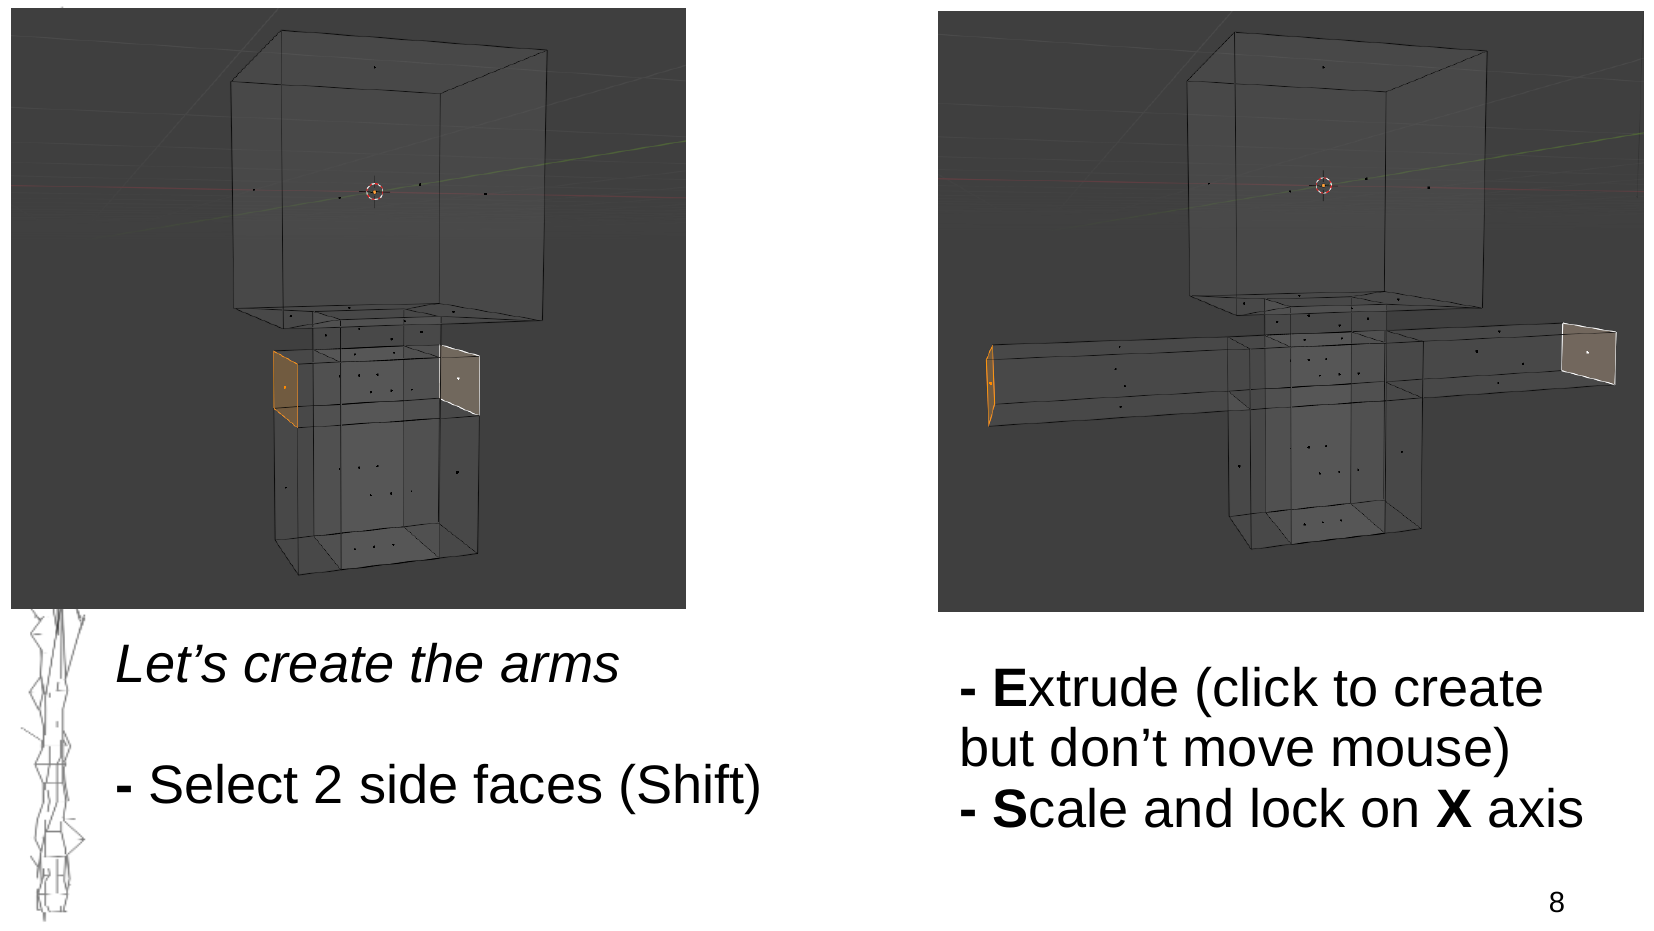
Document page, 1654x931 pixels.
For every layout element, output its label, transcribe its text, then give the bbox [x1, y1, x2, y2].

picture [938, 11, 1645, 612]
text_box - Extrude (click to create but don’t move mouse) - Scale and lock on X axis [944, 649, 1625, 907]
text_box Let’s create the arms - Select 2 side faces (Shift) [100, 626, 1075, 884]
picture [11, 8, 686, 609]
